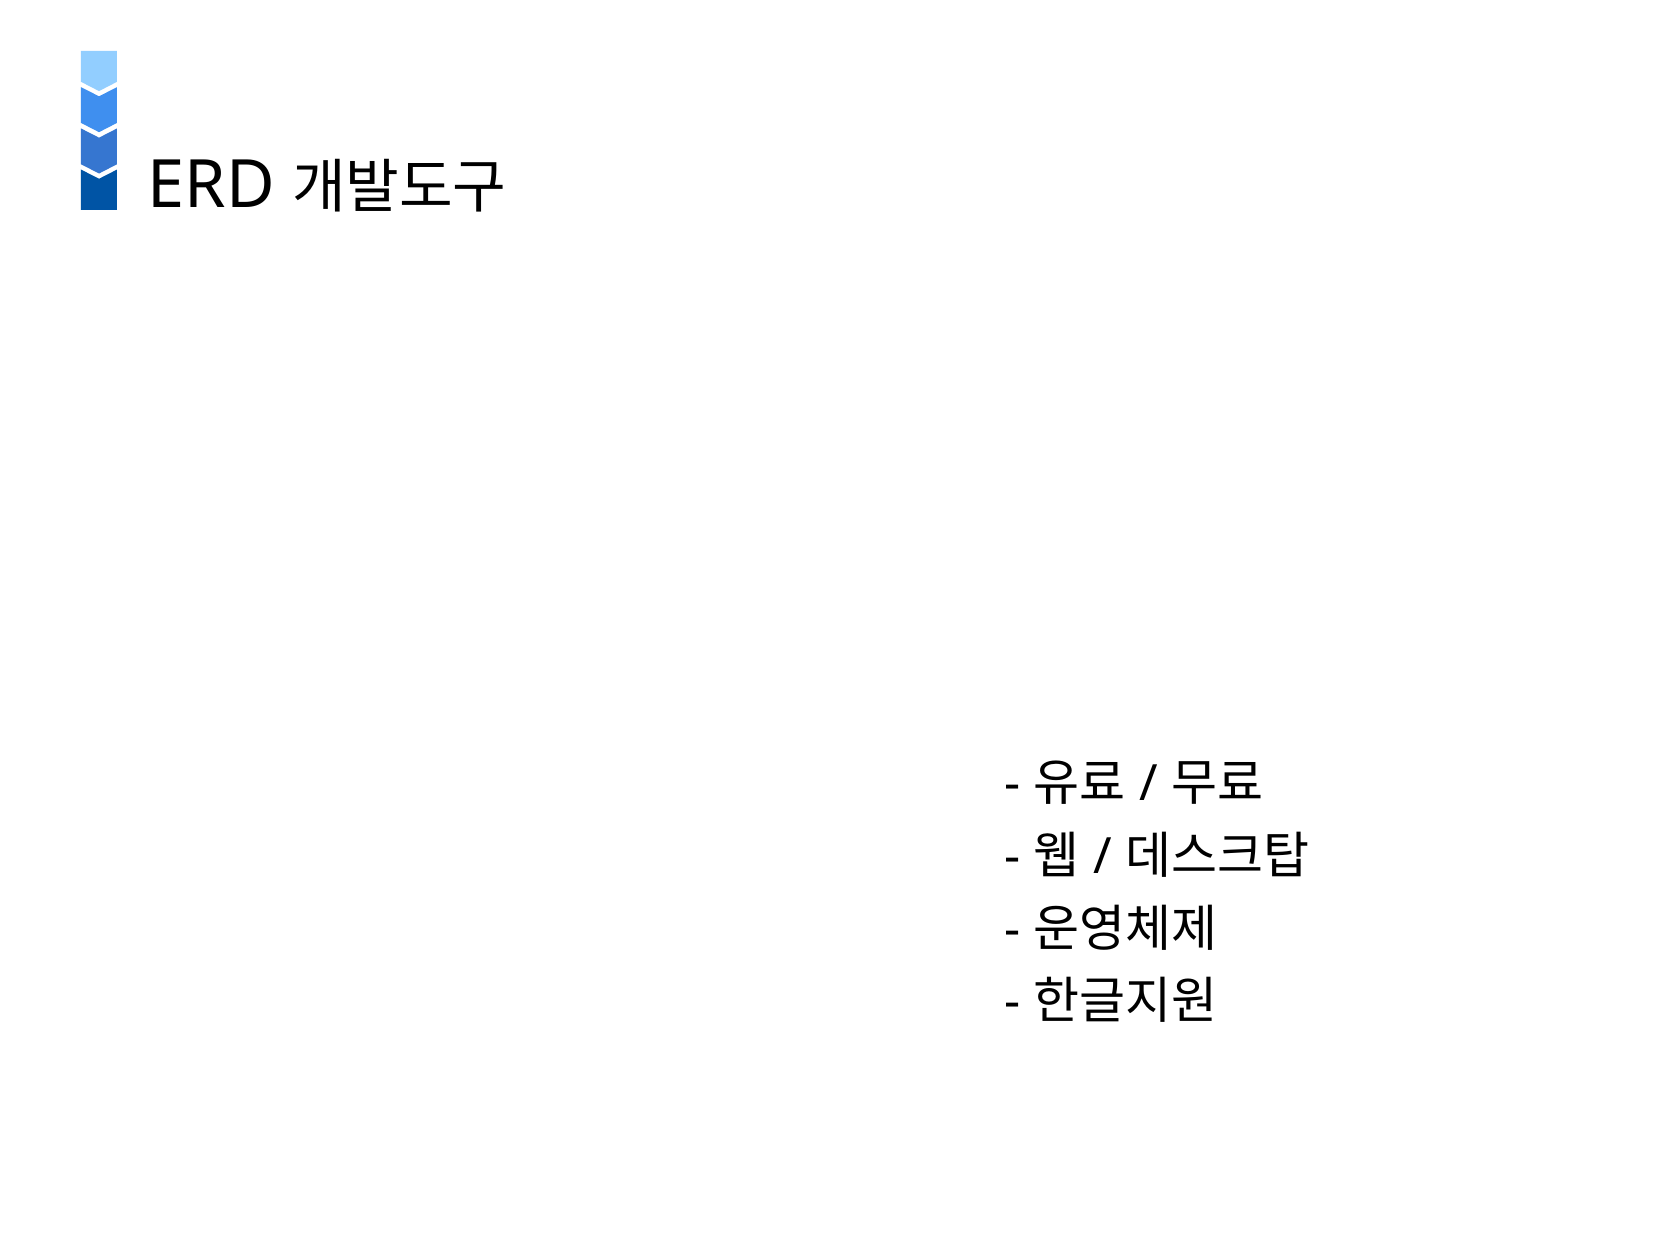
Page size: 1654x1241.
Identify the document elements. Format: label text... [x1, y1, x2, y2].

text_box - 유료 / 무료 - 웹 / 데스크탑 - 운영체제 - 한글지원 [990, 735, 1426, 1096]
text_box ERD 개발도구 [132, 128, 583, 236]
picture [80, 47, 117, 213]
